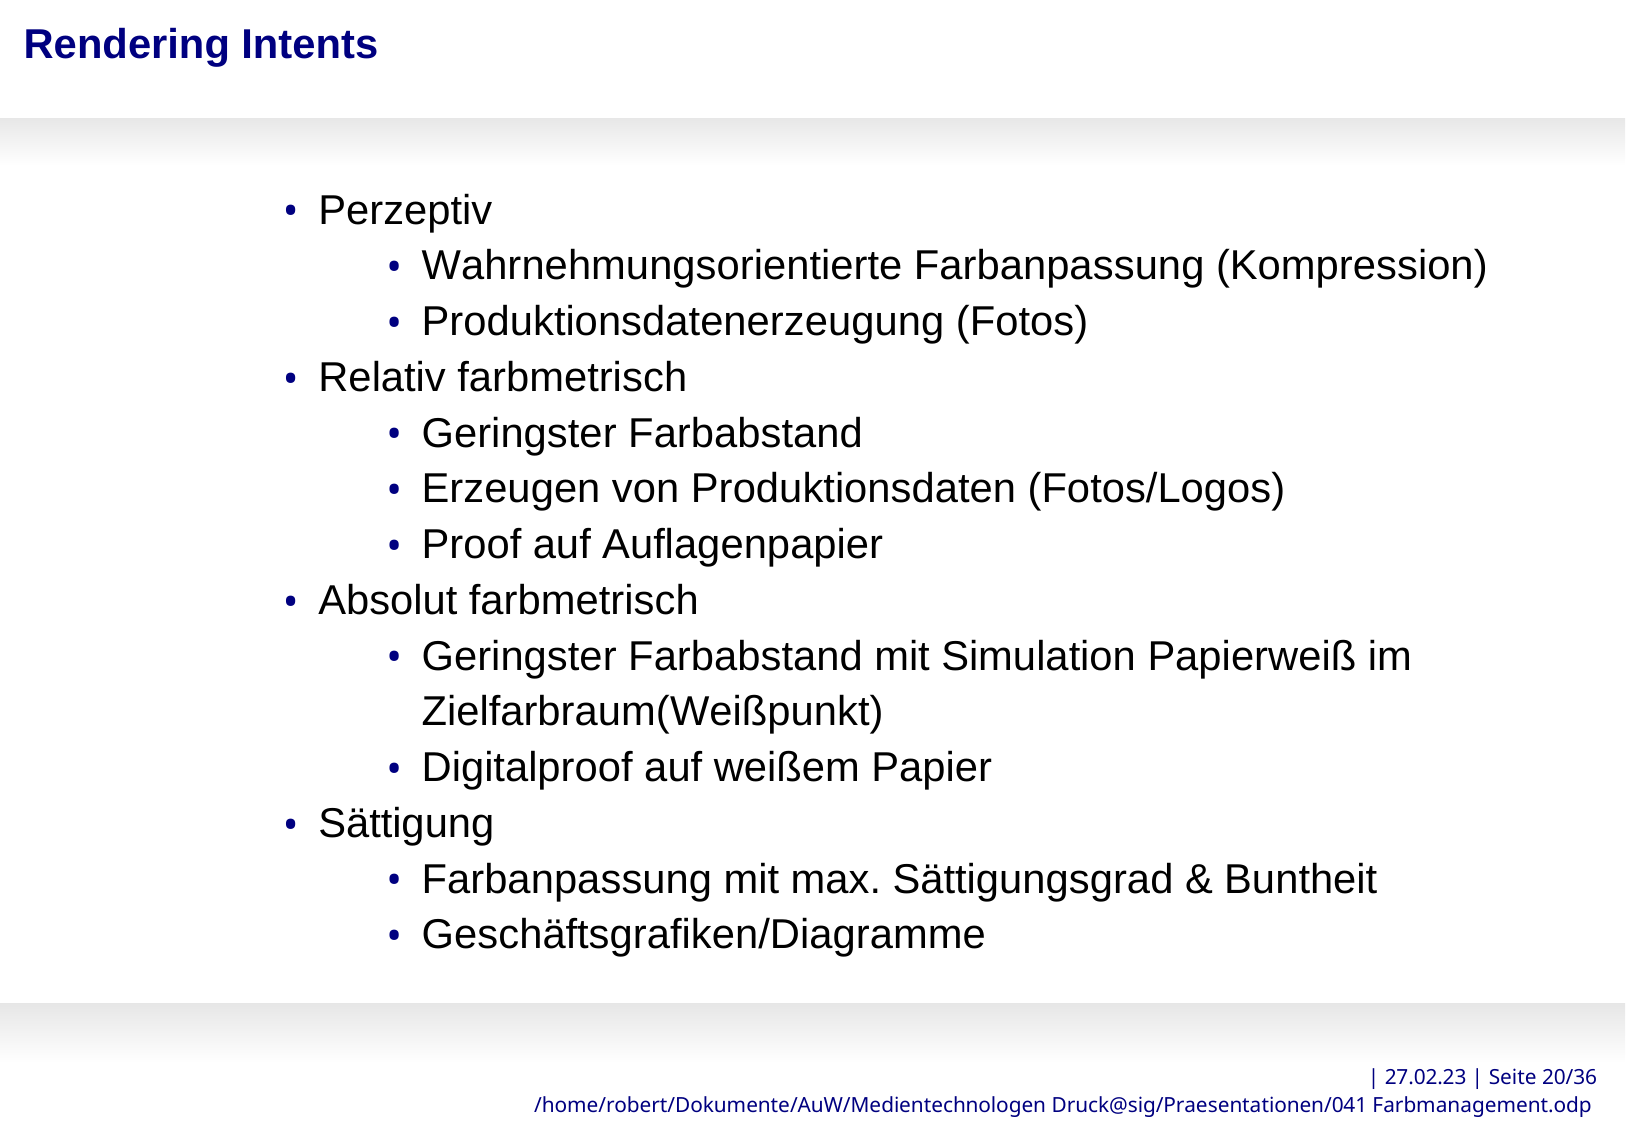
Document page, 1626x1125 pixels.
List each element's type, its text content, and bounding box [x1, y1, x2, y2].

list Perzeptiv Wahrnehmungsorientierte Farbanpassung (Kompression) Produktionsdatenerzeugung (Fotos) Relativ farbmetrisch Geringster Farbabstand Erzeugen von Produktionsdaten (Fotos/Logos) Proof auf Auflagenpapier Absolut farbmetrisch Geringster Farbabstand mit Simulation Papierweiß im Zielfarbraum(Weißpunkt) Digitalproof auf weißem Papier Sättigung Farbanpassung mit max. Sättigungsgrad & Buntheit Geschäftsgrafiken/Diagramme [236, 177, 1588, 958]
title Rendering Intents [23, 11, 1600, 130]
